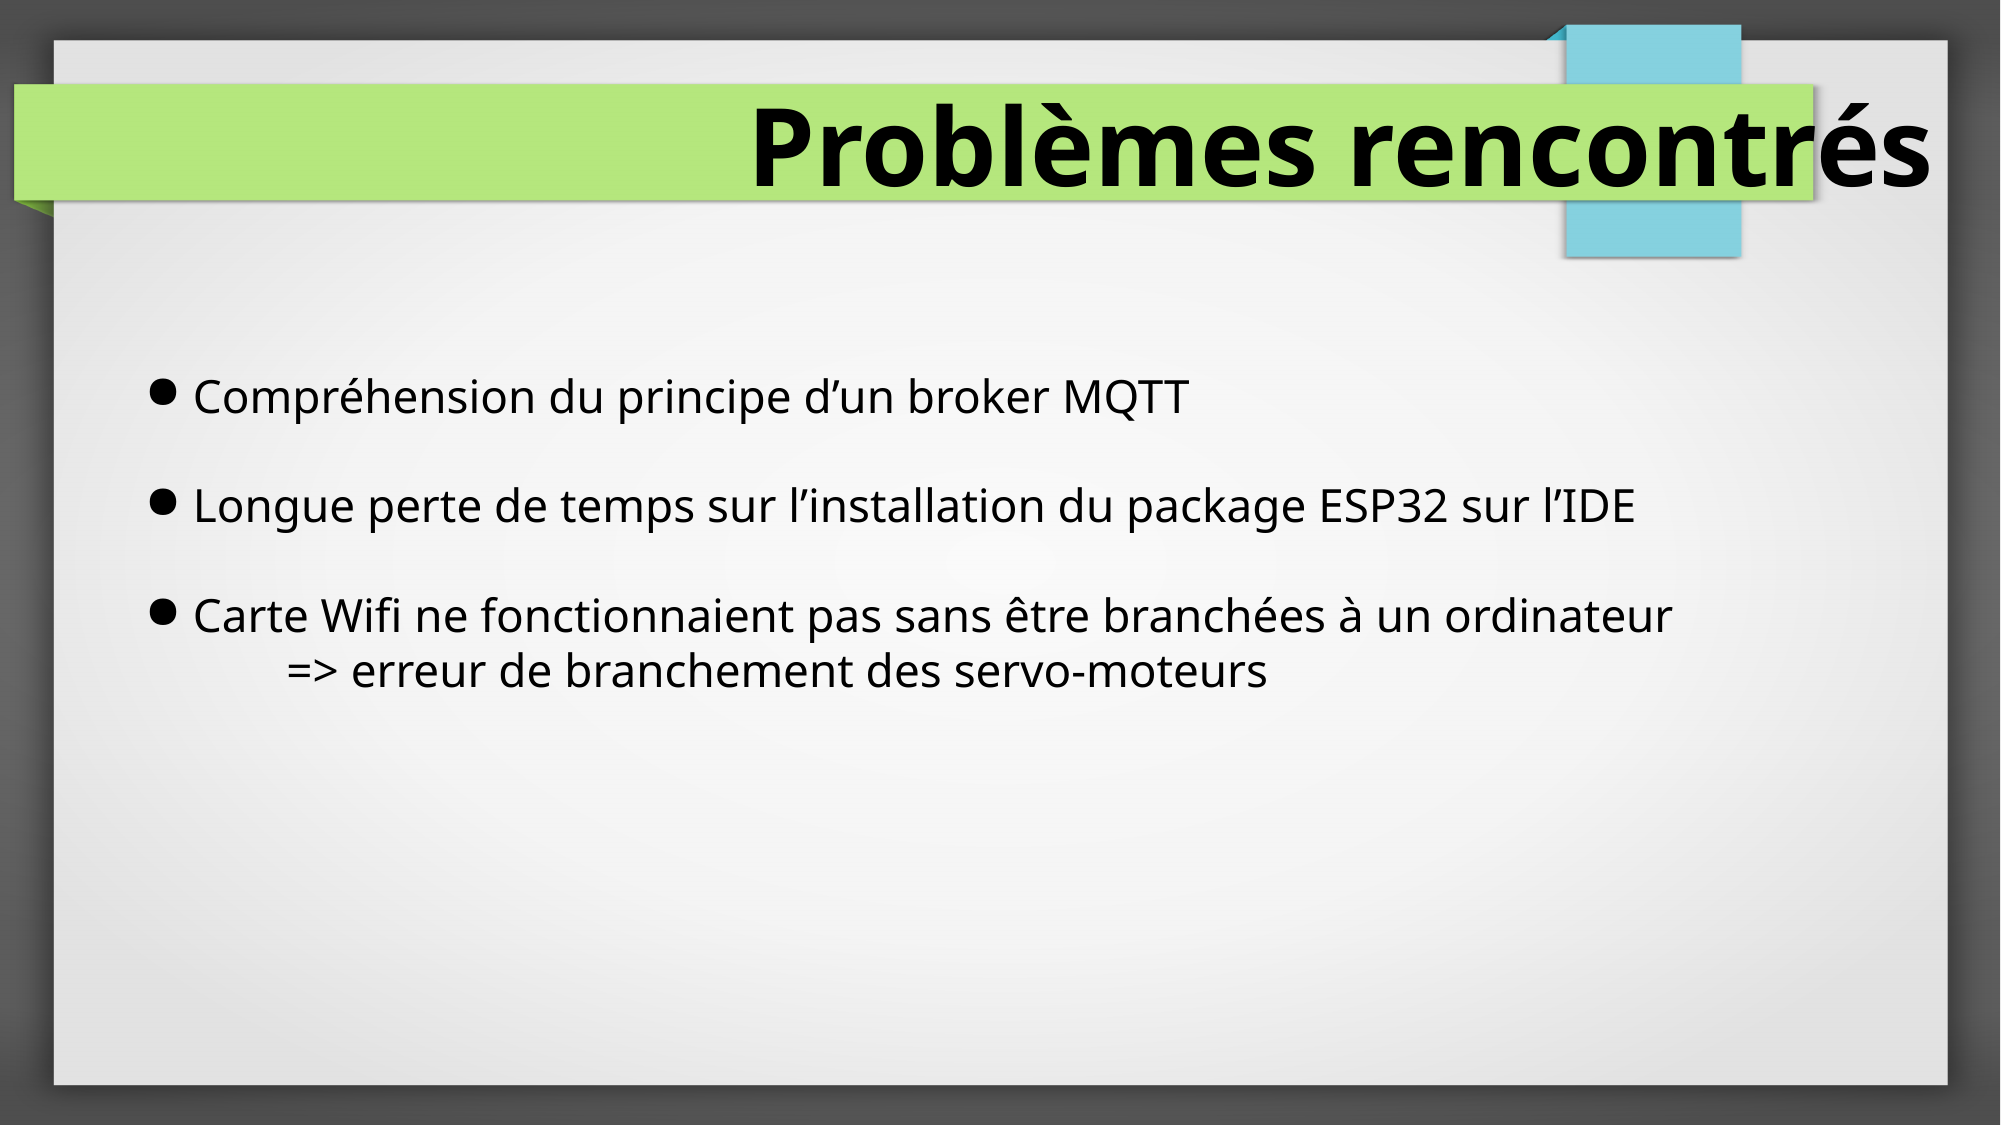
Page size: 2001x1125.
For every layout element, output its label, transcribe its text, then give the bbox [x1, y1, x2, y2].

text_box Problèmes rencontrés [732, 70, 1228, 216]
picture [0, 0, 2001, 1125]
text_box Compréhension du principe d’un broker MQTT Longue perte de temps sur l’installation du package ESP32 sur l’IDE Carte Wifi ne fonctionnaient pas sans être branchées à un ordinateur => erreur de branchement des servo-moteurs [59, 259, 1784, 910]
